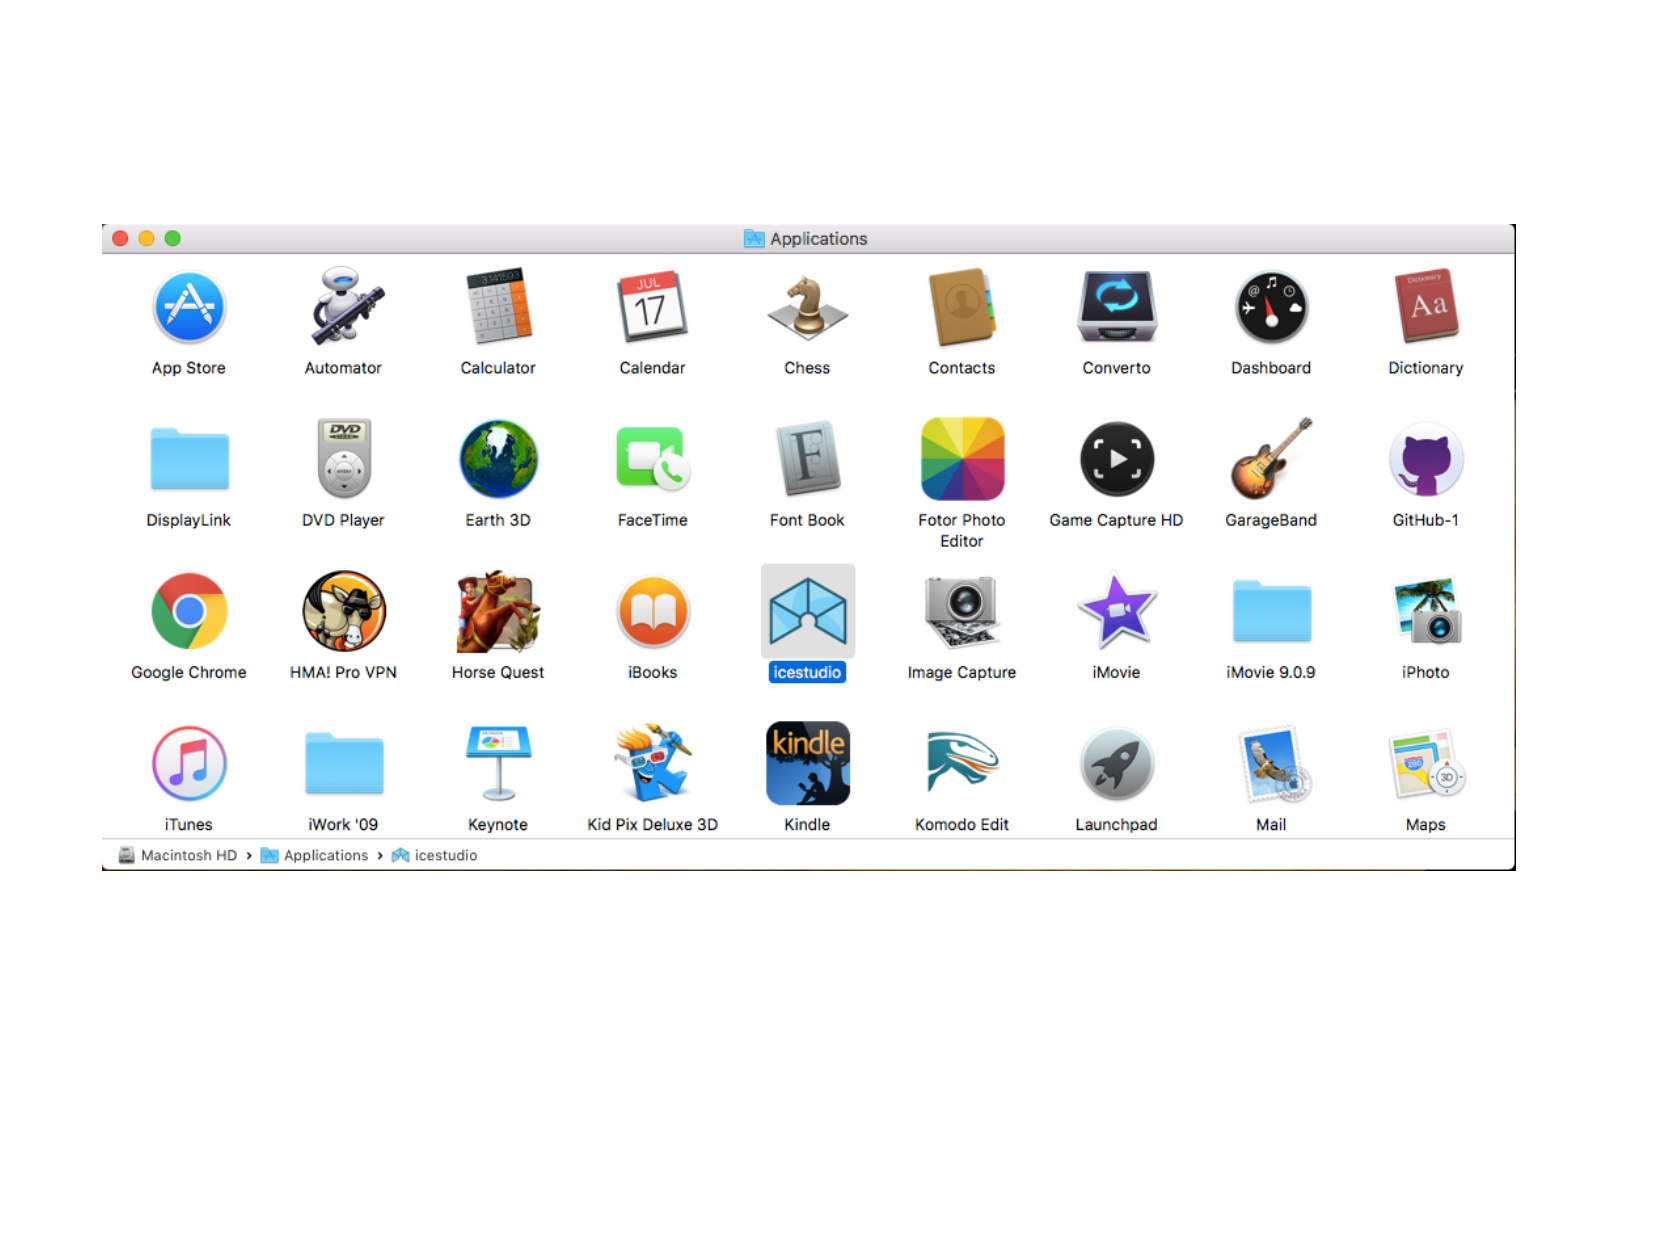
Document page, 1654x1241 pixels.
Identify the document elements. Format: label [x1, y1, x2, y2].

picture [102, 224, 1516, 871]
